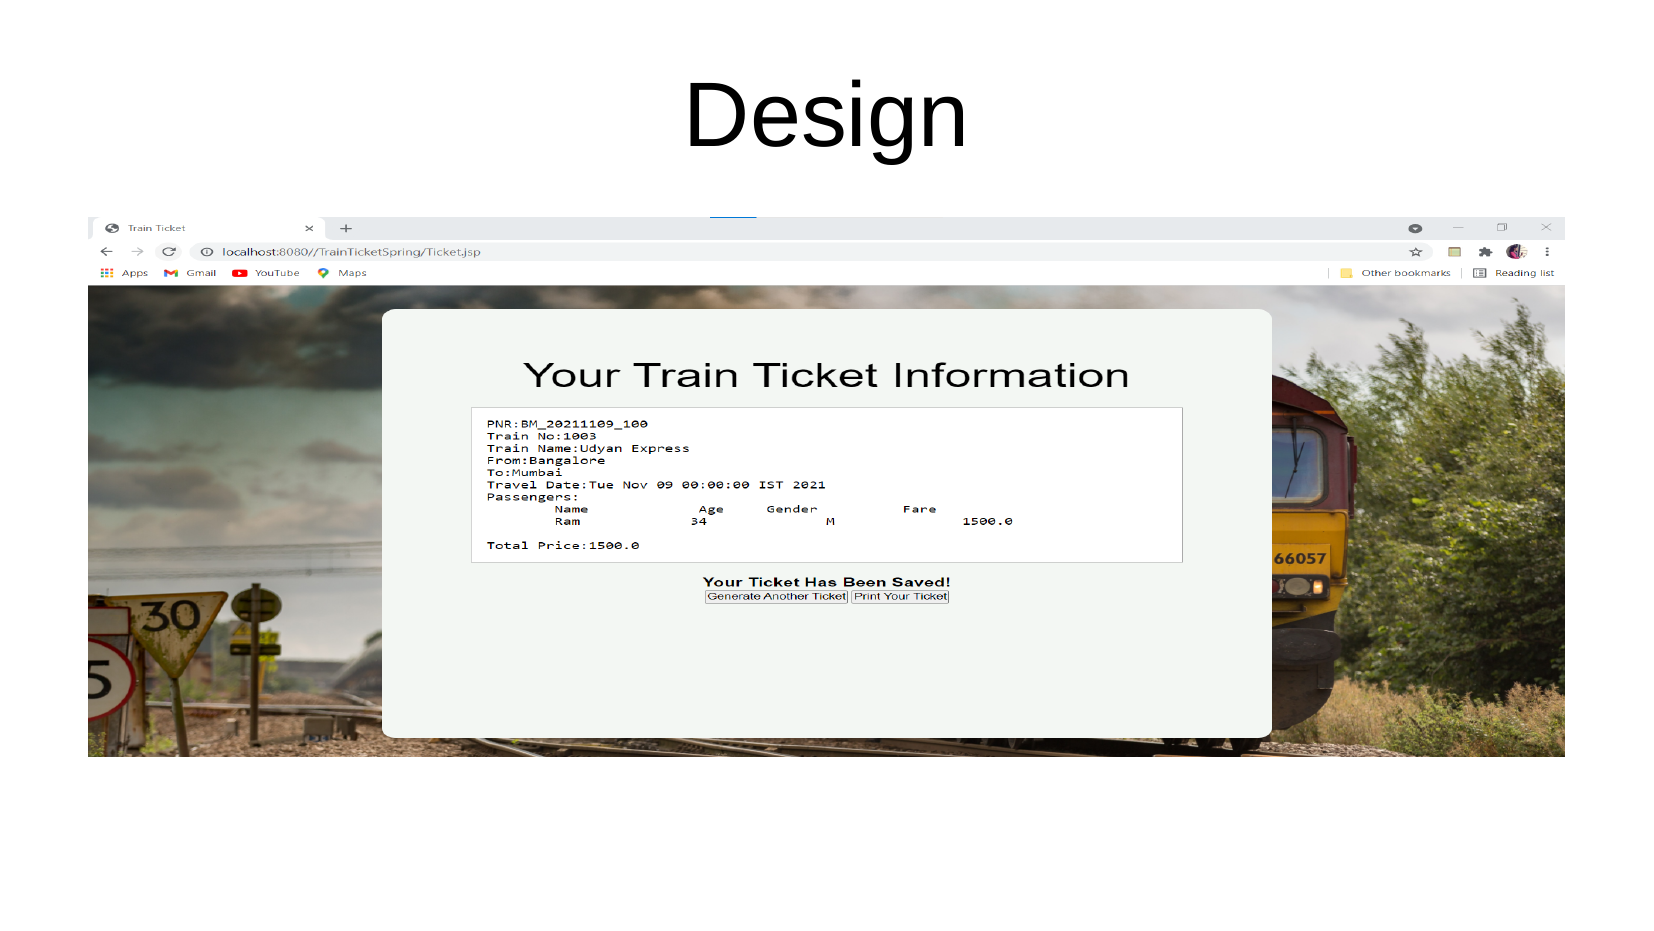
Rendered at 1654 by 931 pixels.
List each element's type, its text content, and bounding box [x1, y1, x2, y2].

title Design [82, 37, 1571, 193]
picture [88, 217, 1565, 758]
